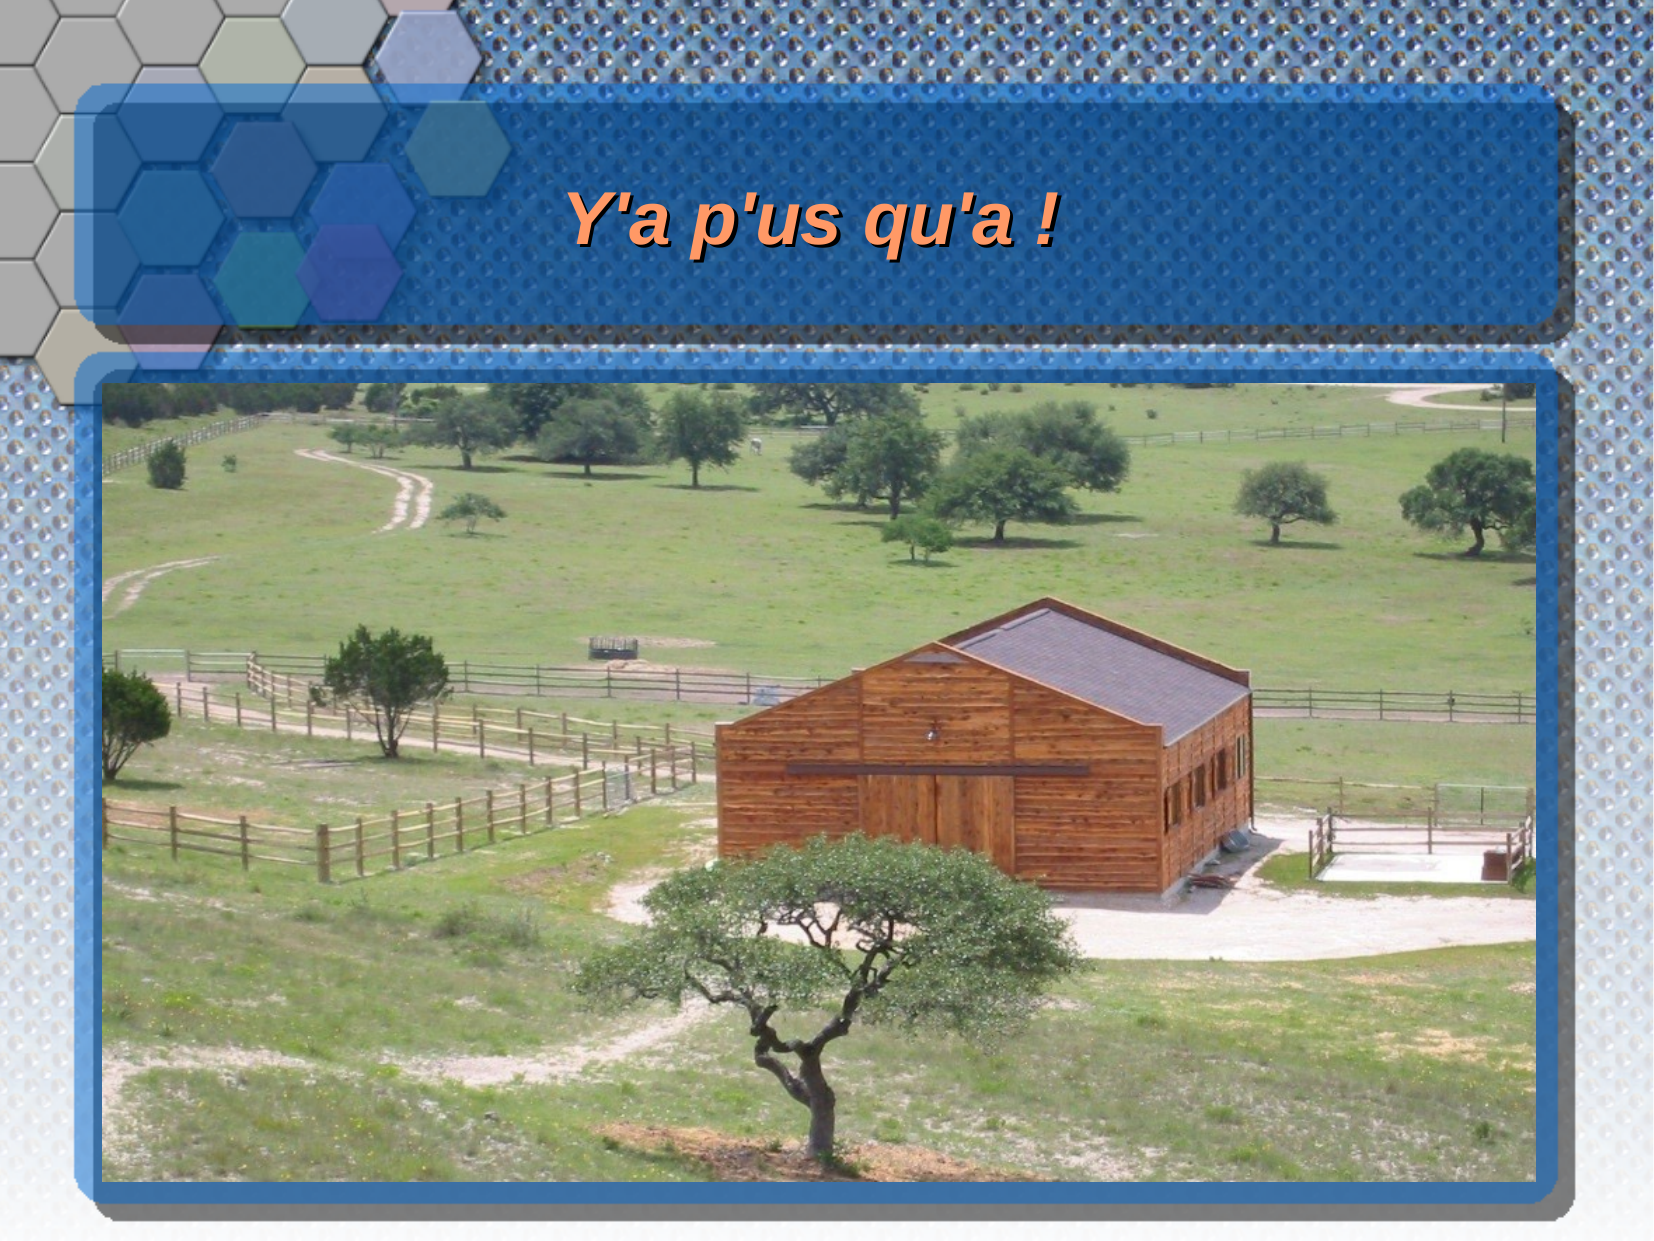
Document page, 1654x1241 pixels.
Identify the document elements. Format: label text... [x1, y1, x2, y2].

picture [0, 0, 1654, 1241]
title Y'a p'us qu'a ! [88, 114, 1534, 322]
